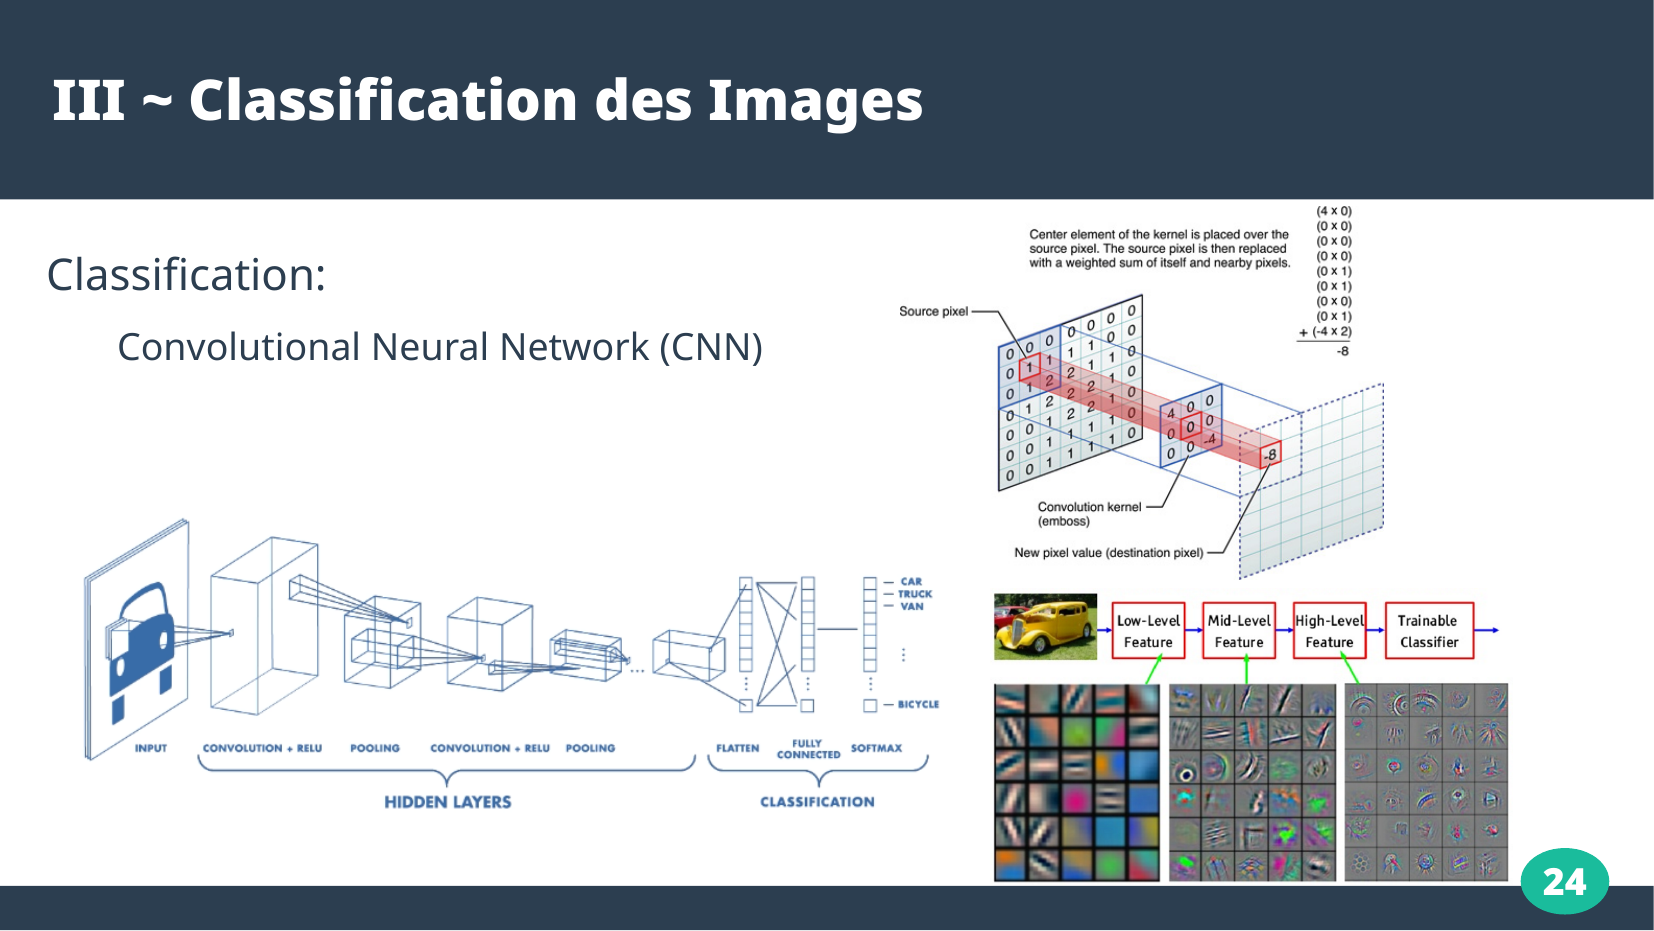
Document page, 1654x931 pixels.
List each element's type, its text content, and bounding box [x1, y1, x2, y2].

list Classification: Convolutional Neural Network (CNN) [0, 243, 766, 864]
picture [990, 588, 1513, 885]
title III ~ Classification des Images [0, 39, 1621, 158]
picture [71, 206, 1384, 838]
